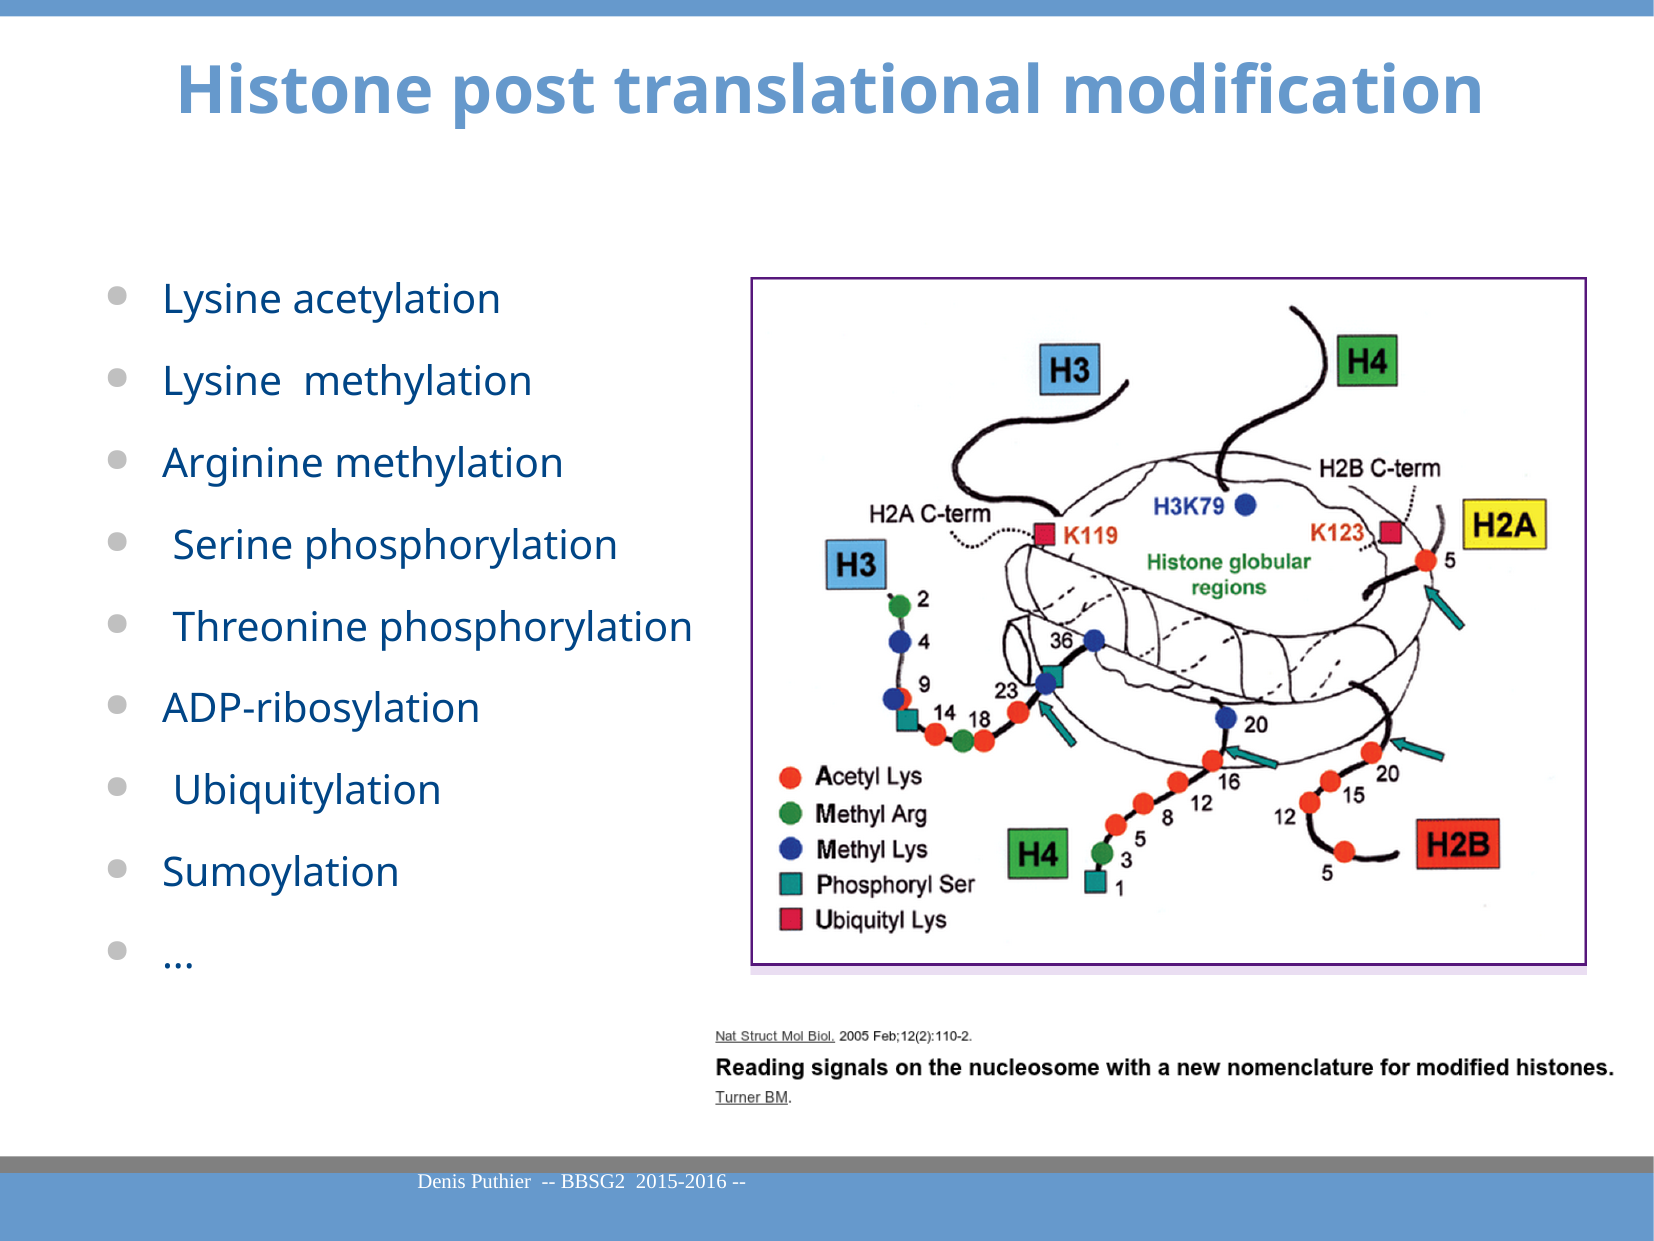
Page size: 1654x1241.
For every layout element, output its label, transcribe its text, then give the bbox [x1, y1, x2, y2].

title Histone post translational modification [86, 37, 1576, 139]
picture [738, 262, 1601, 976]
list Lysine acetylation Lysine methylation Arginine methylation Serine phosphorylation Threonine phosphorylation ADP-ribosylation Ubiquitylation Sumoylation ... [88, 270, 885, 983]
picture [706, 1027, 1626, 1111]
